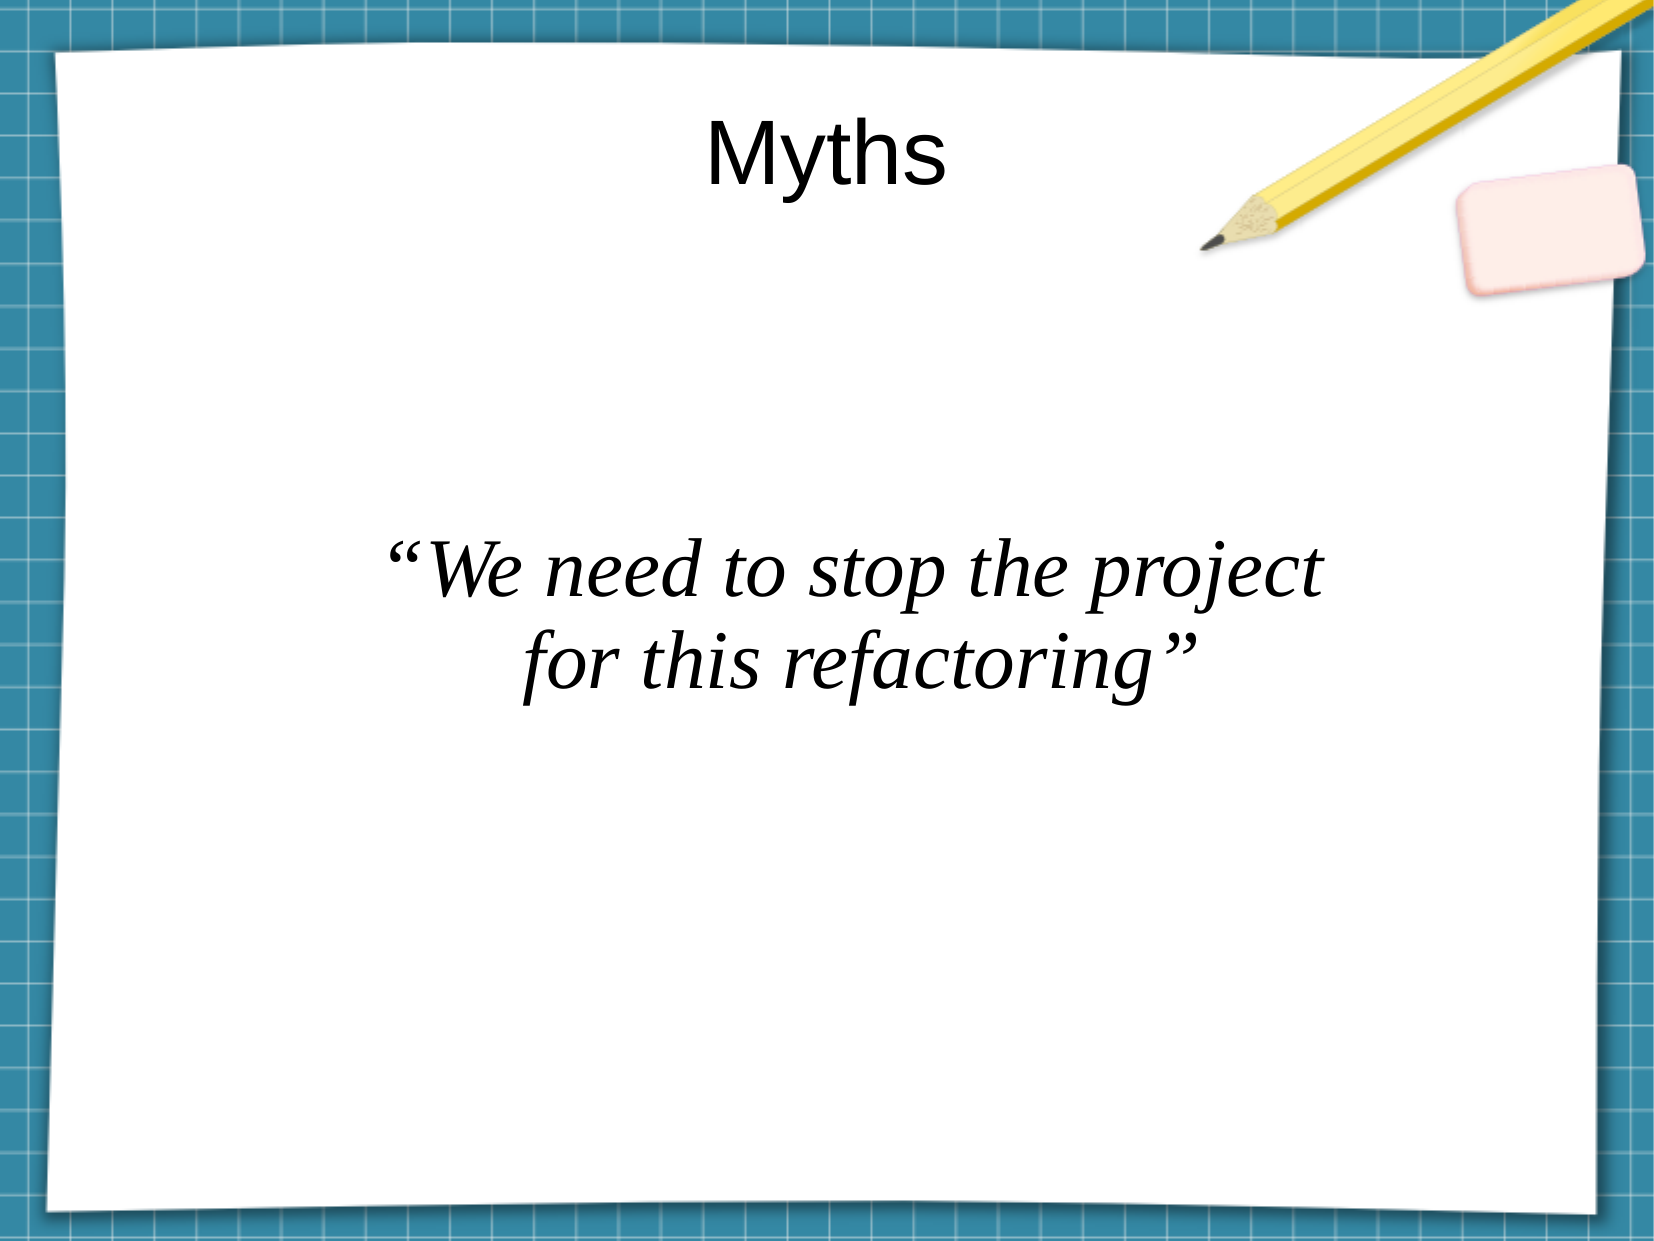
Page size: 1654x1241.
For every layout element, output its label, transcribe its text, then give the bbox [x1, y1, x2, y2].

title Myths [82, 49, 1571, 257]
picture [0, 0, 1654, 1241]
list “We need to stop the project for this refactoring” [82, 296, 1571, 1123]
